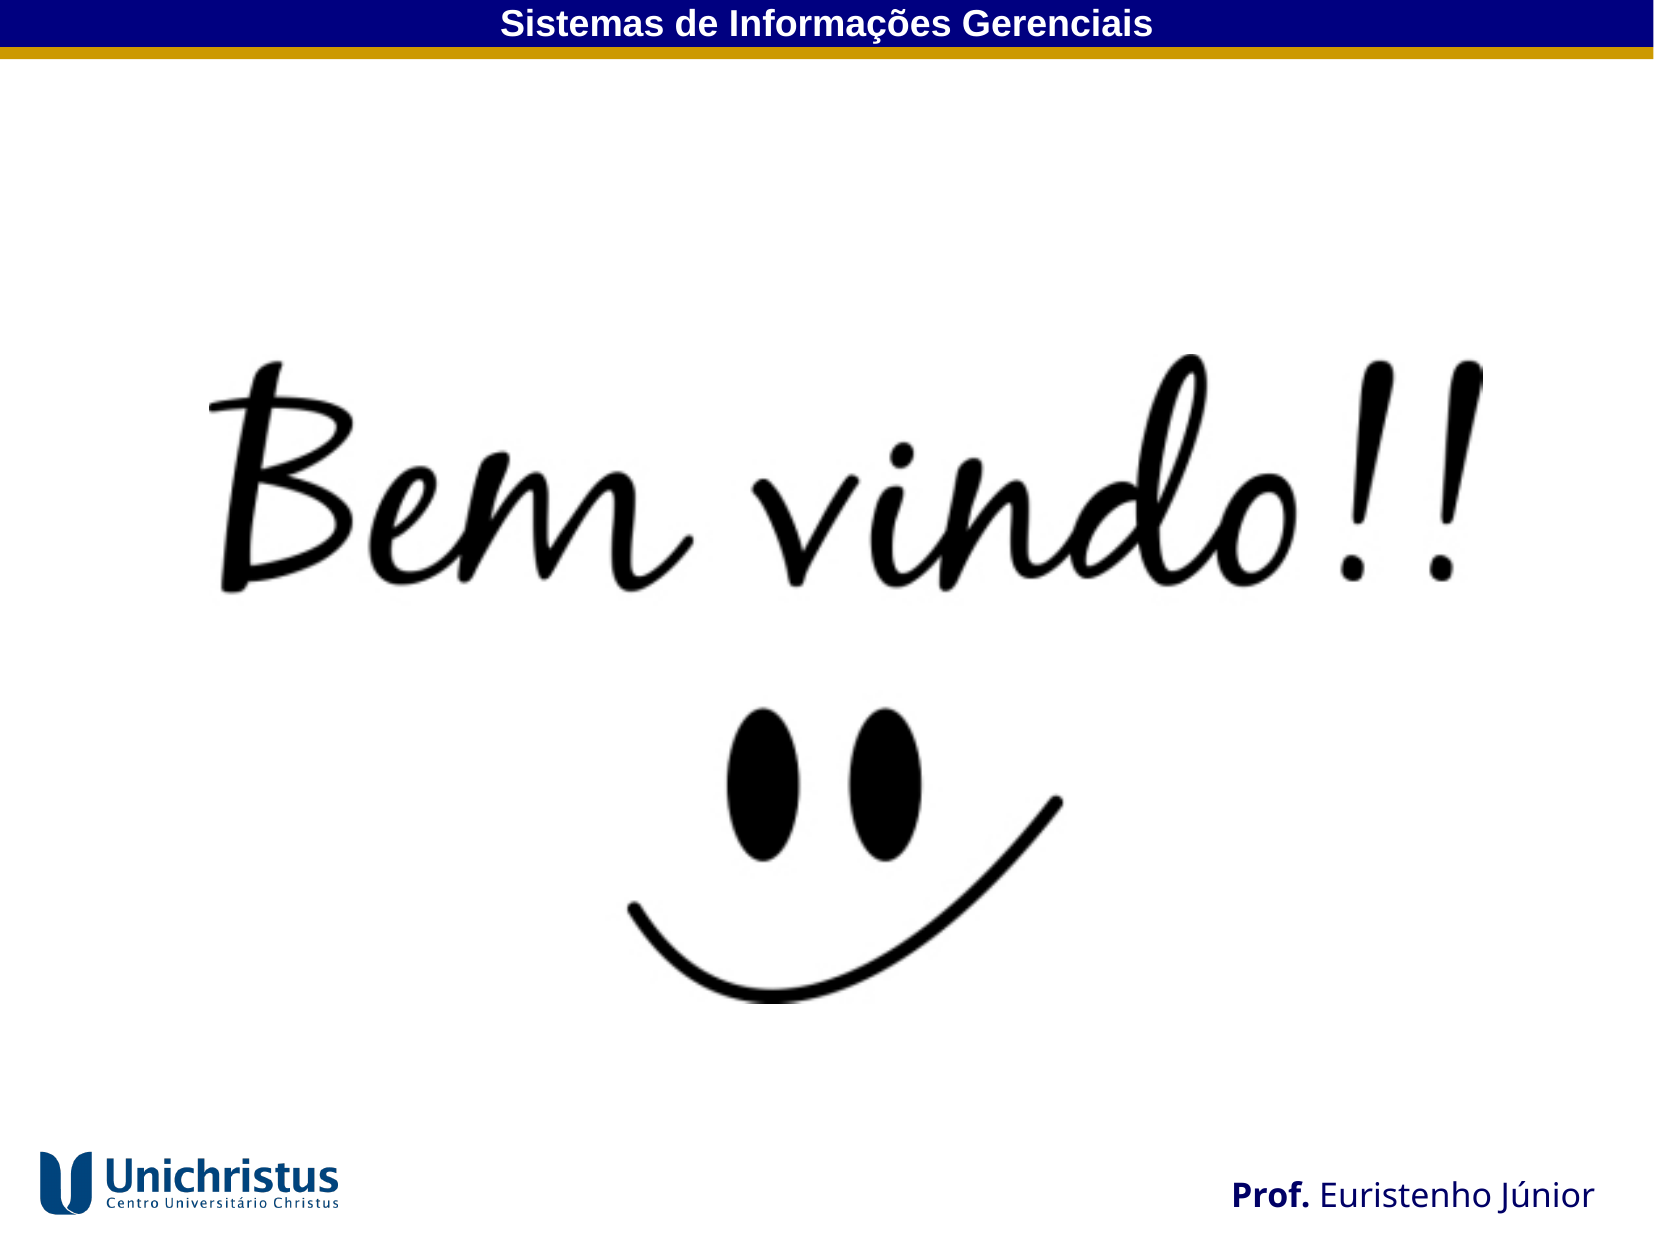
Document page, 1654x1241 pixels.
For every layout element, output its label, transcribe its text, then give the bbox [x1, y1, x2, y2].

picture [209, 354, 1483, 1004]
text_box Sistemas de Informações Gerenciais [0, 0, 1654, 47]
picture [35, 1148, 343, 1217]
text_box [0, 47, 1654, 60]
text_box Prof. Euristenho Júnior [1216, 1163, 1654, 1224]
